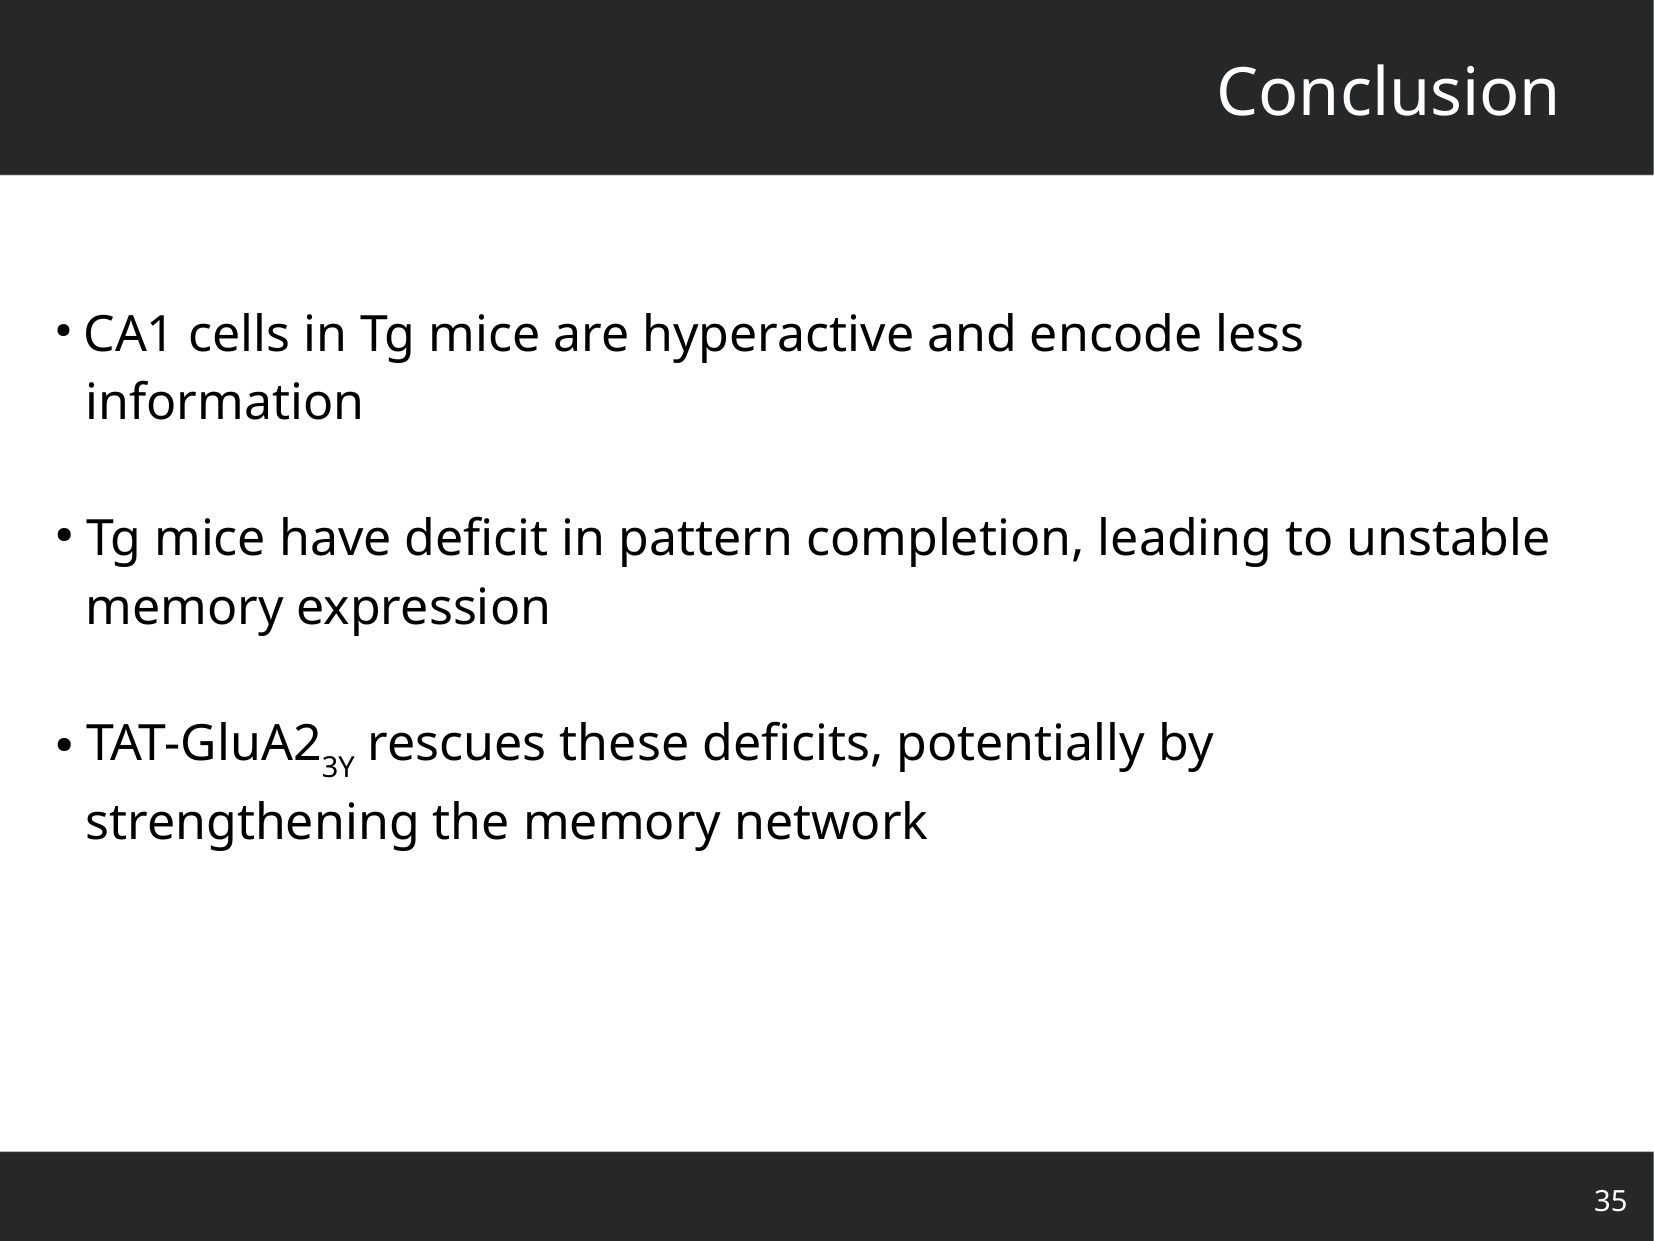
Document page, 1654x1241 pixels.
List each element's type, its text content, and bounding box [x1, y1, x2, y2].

picture [0, 0, 1654, 1241]
text_box Conclusion [88, 36, 1577, 134]
text_box CA1 cells in Tg mice are hyperactive and encode less information Tg mice have deficit in pattern completion, leading to unstable memory expression TAT-GluA23Y rescues these deficits, potentially by strengthening the memory network [37, 290, 1654, 991]
